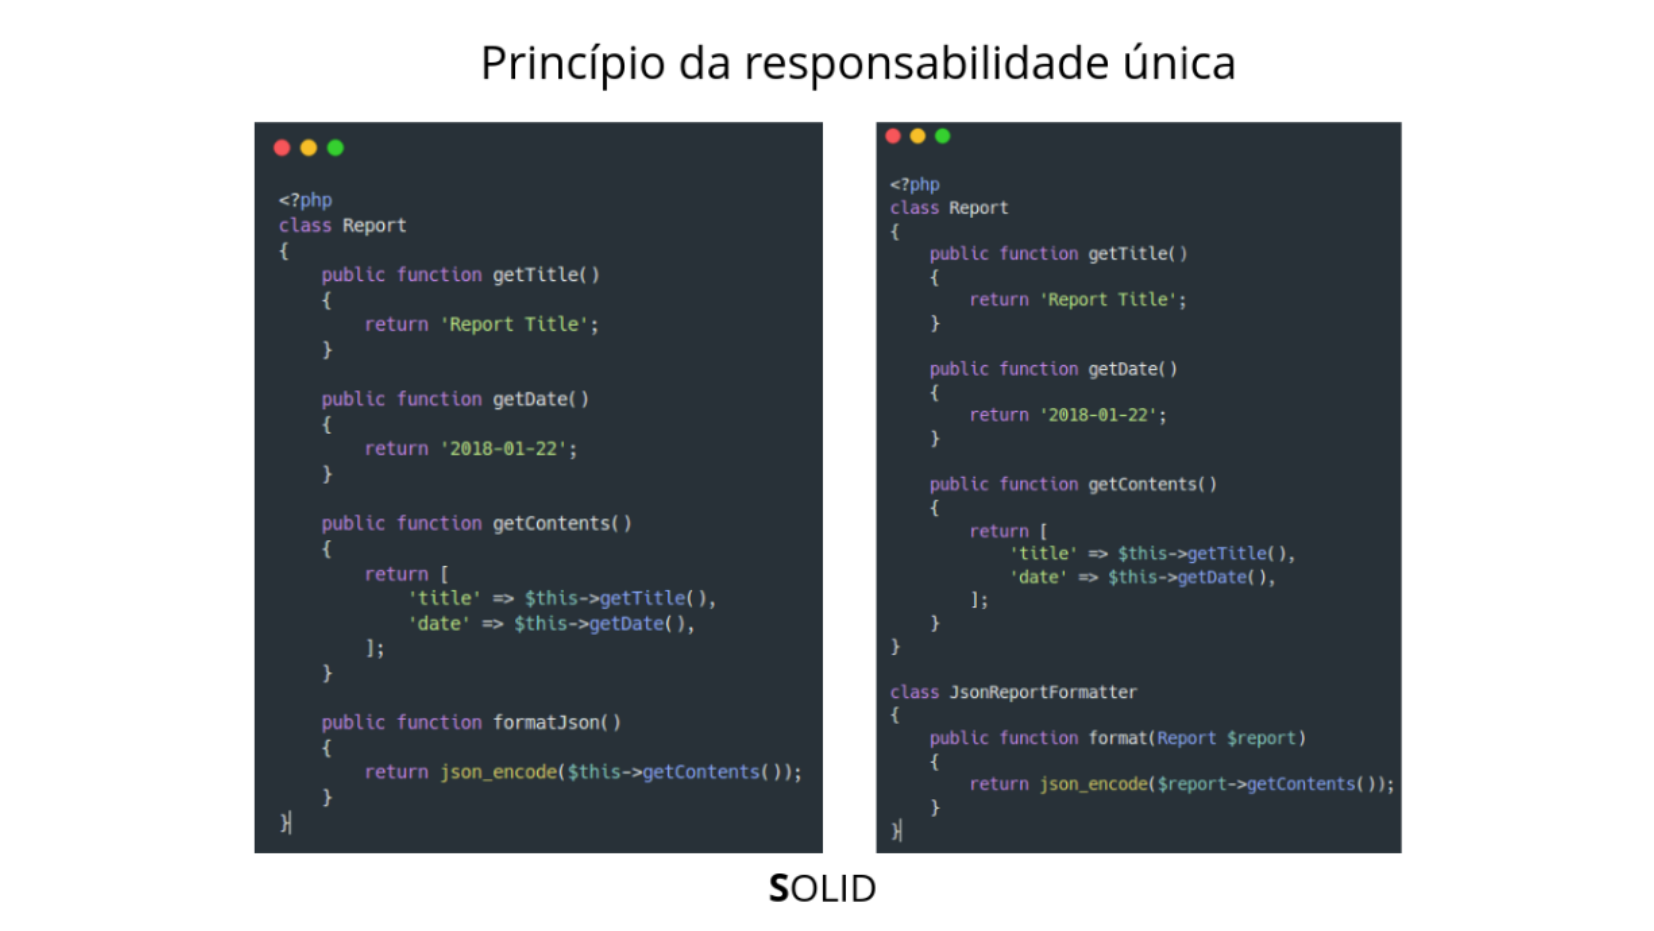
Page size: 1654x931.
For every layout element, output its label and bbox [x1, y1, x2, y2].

picture [217, 0, 1440, 930]
